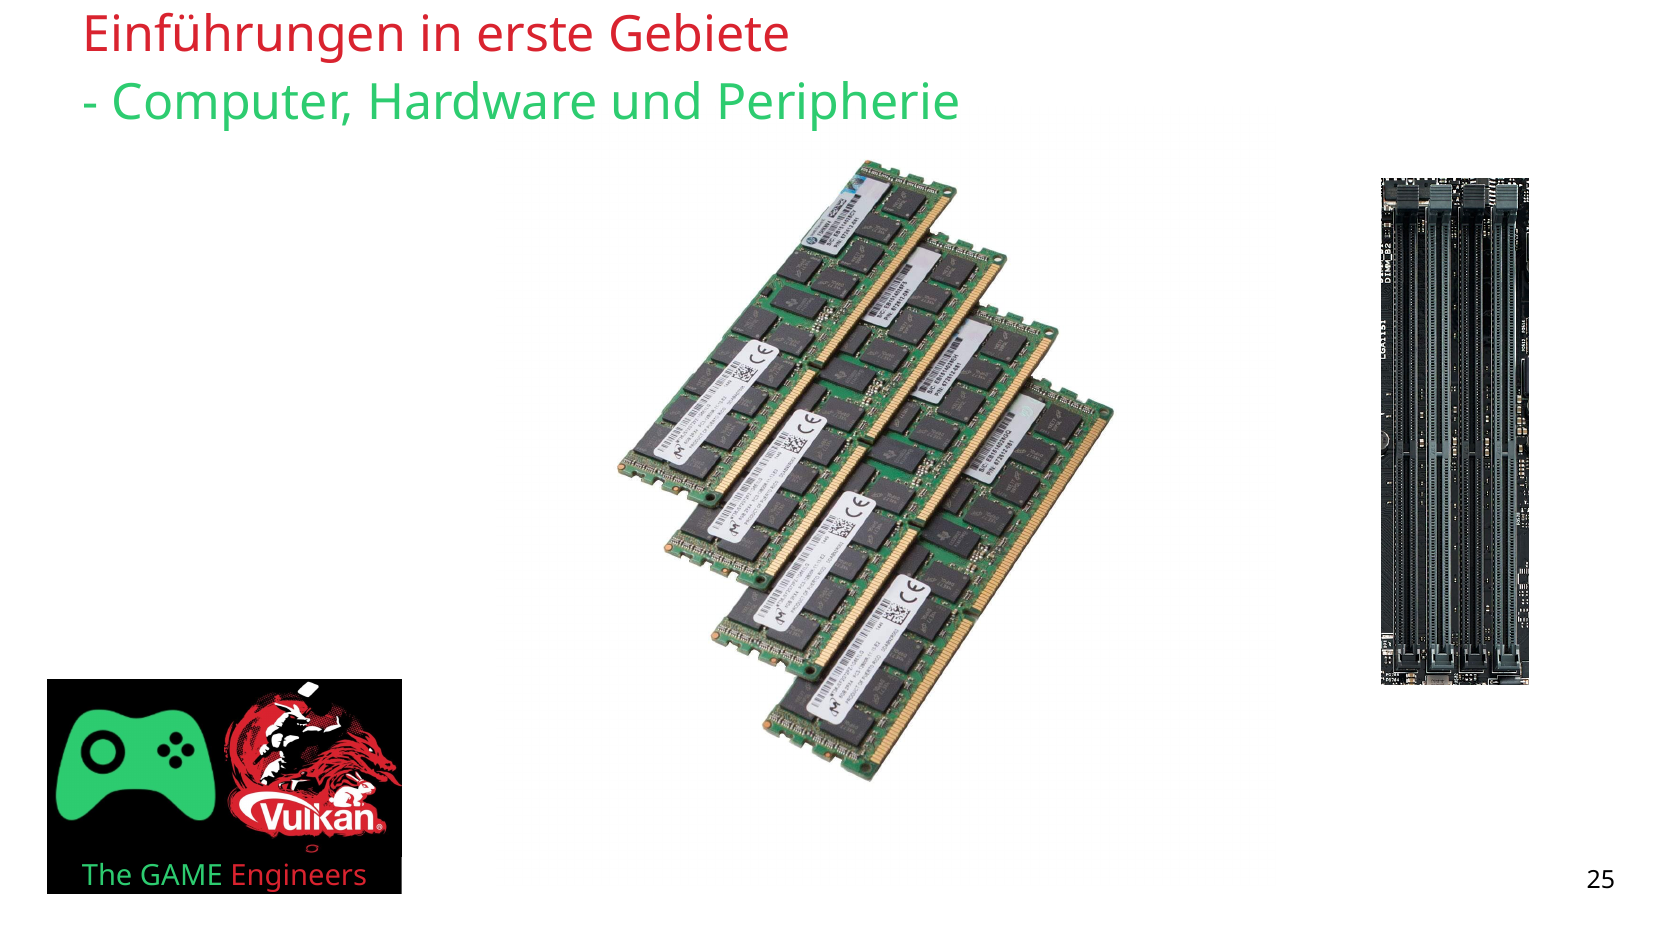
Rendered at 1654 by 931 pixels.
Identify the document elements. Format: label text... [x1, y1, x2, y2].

picture [47, 679, 402, 857]
picture [1381, 178, 1529, 686]
title Einführungen in erste Gebiete - Computer, Hardware und Peripherie [82, 7, 1571, 125]
picture [496, 125, 1276, 886]
